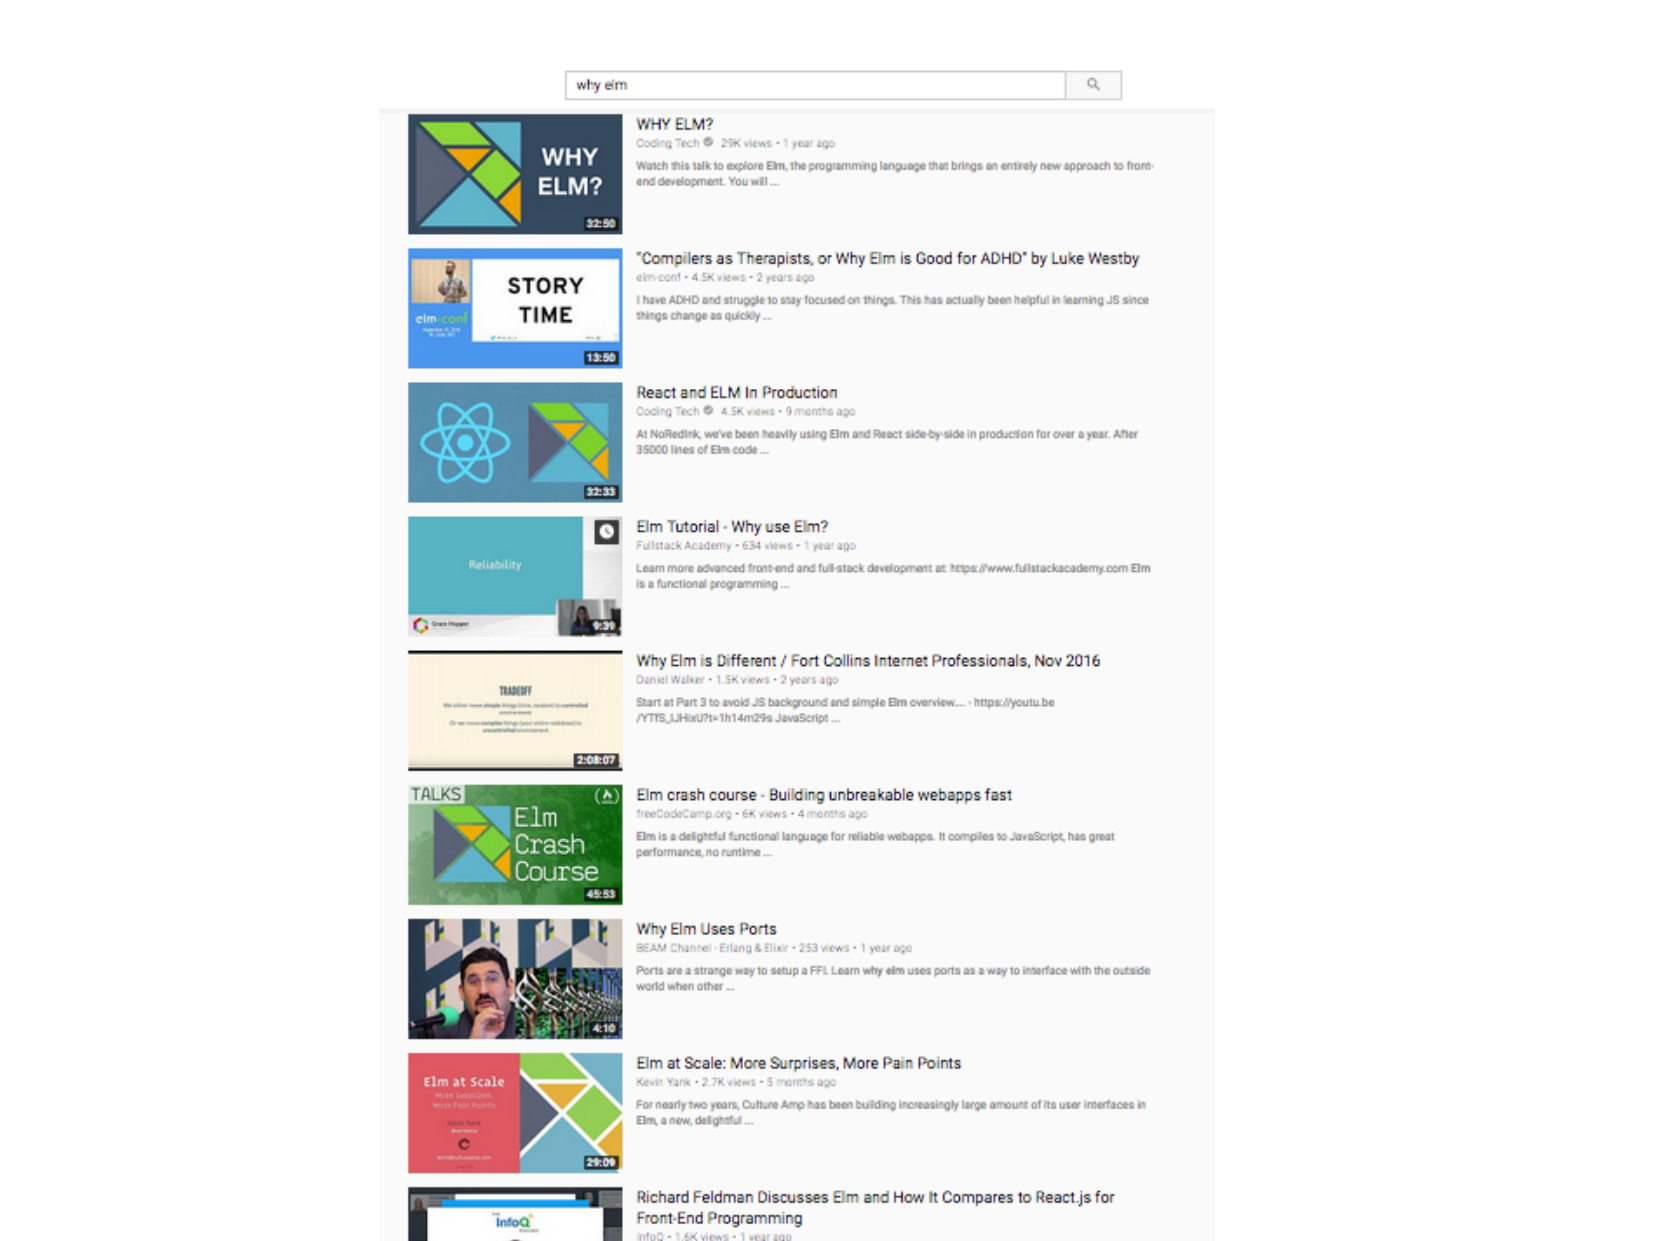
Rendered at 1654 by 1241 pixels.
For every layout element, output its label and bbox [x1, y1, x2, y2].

picture [379, 64, 1215, 1241]
